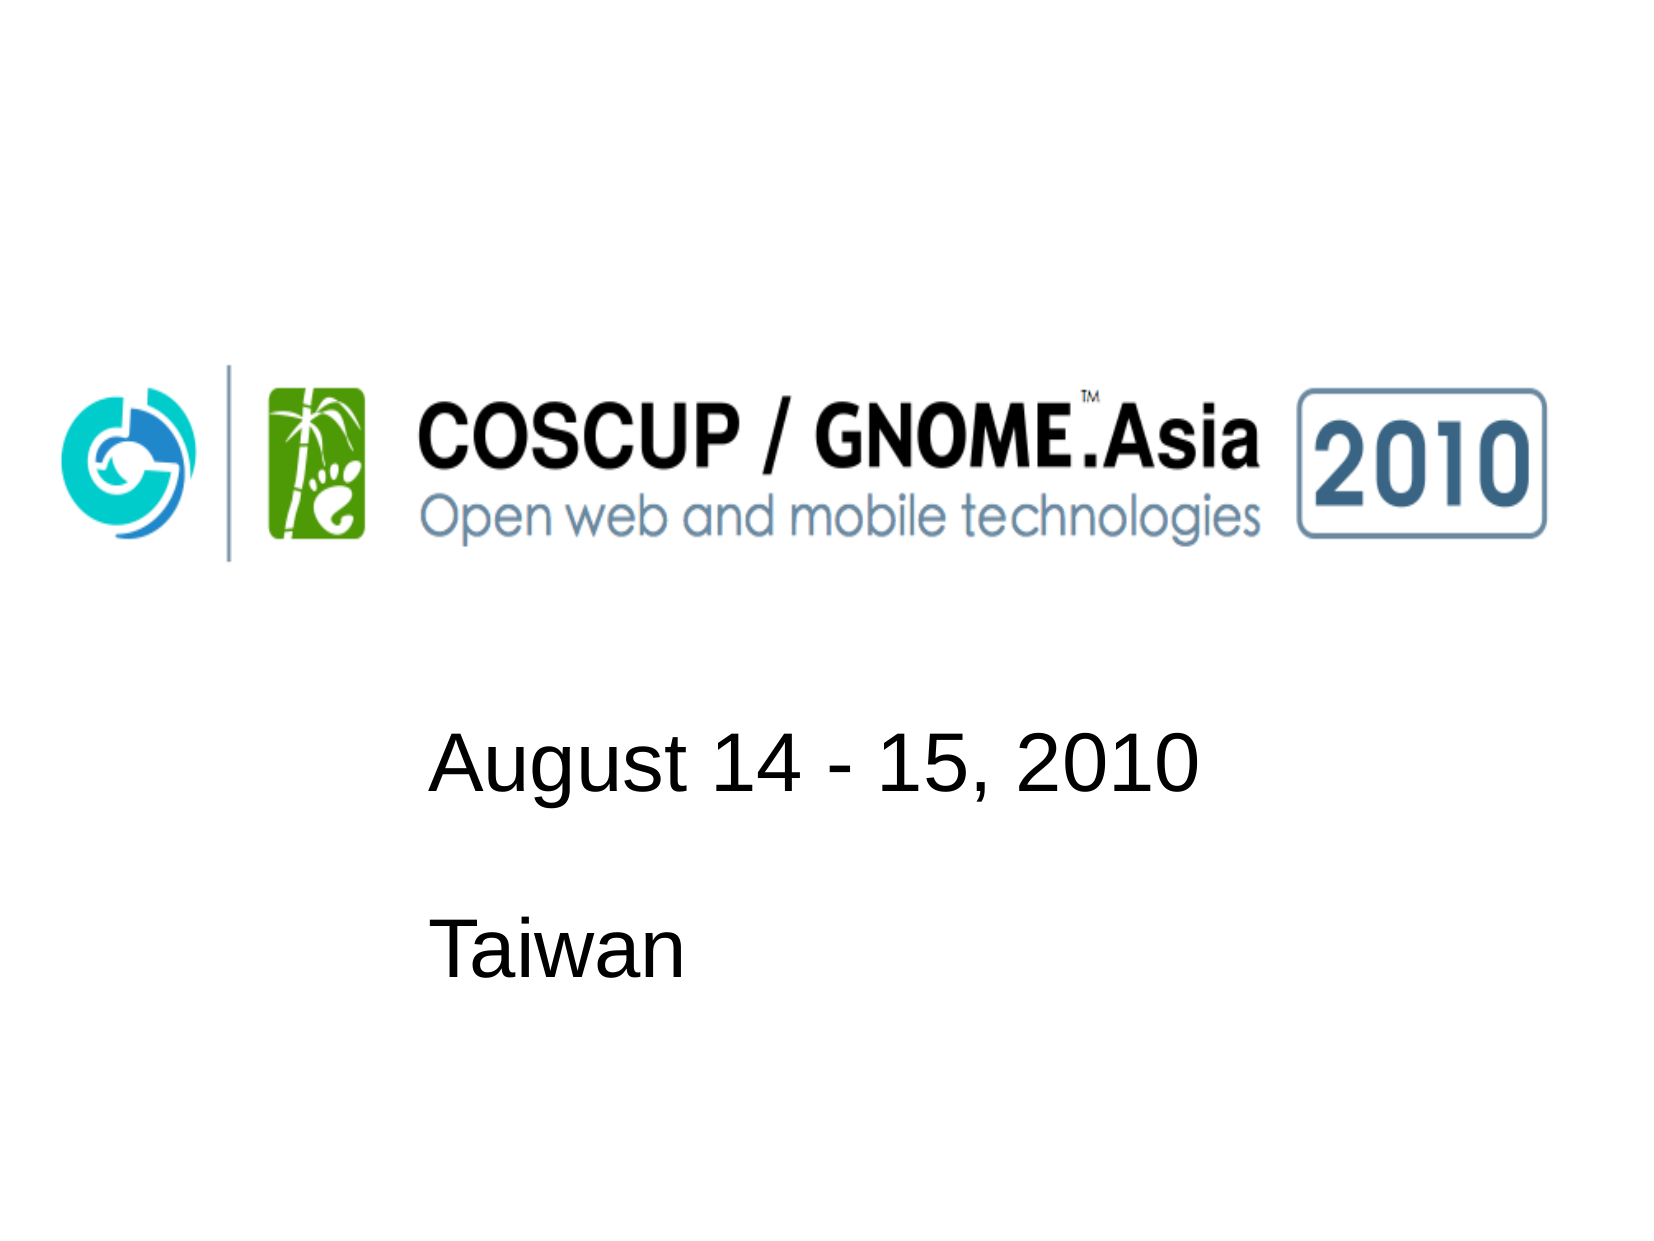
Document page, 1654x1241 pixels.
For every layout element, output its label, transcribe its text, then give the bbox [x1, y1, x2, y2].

text_box August 14 - 15, 2010 Taiwan [413, 708, 1388, 1114]
picture [29, 295, 1654, 650]
